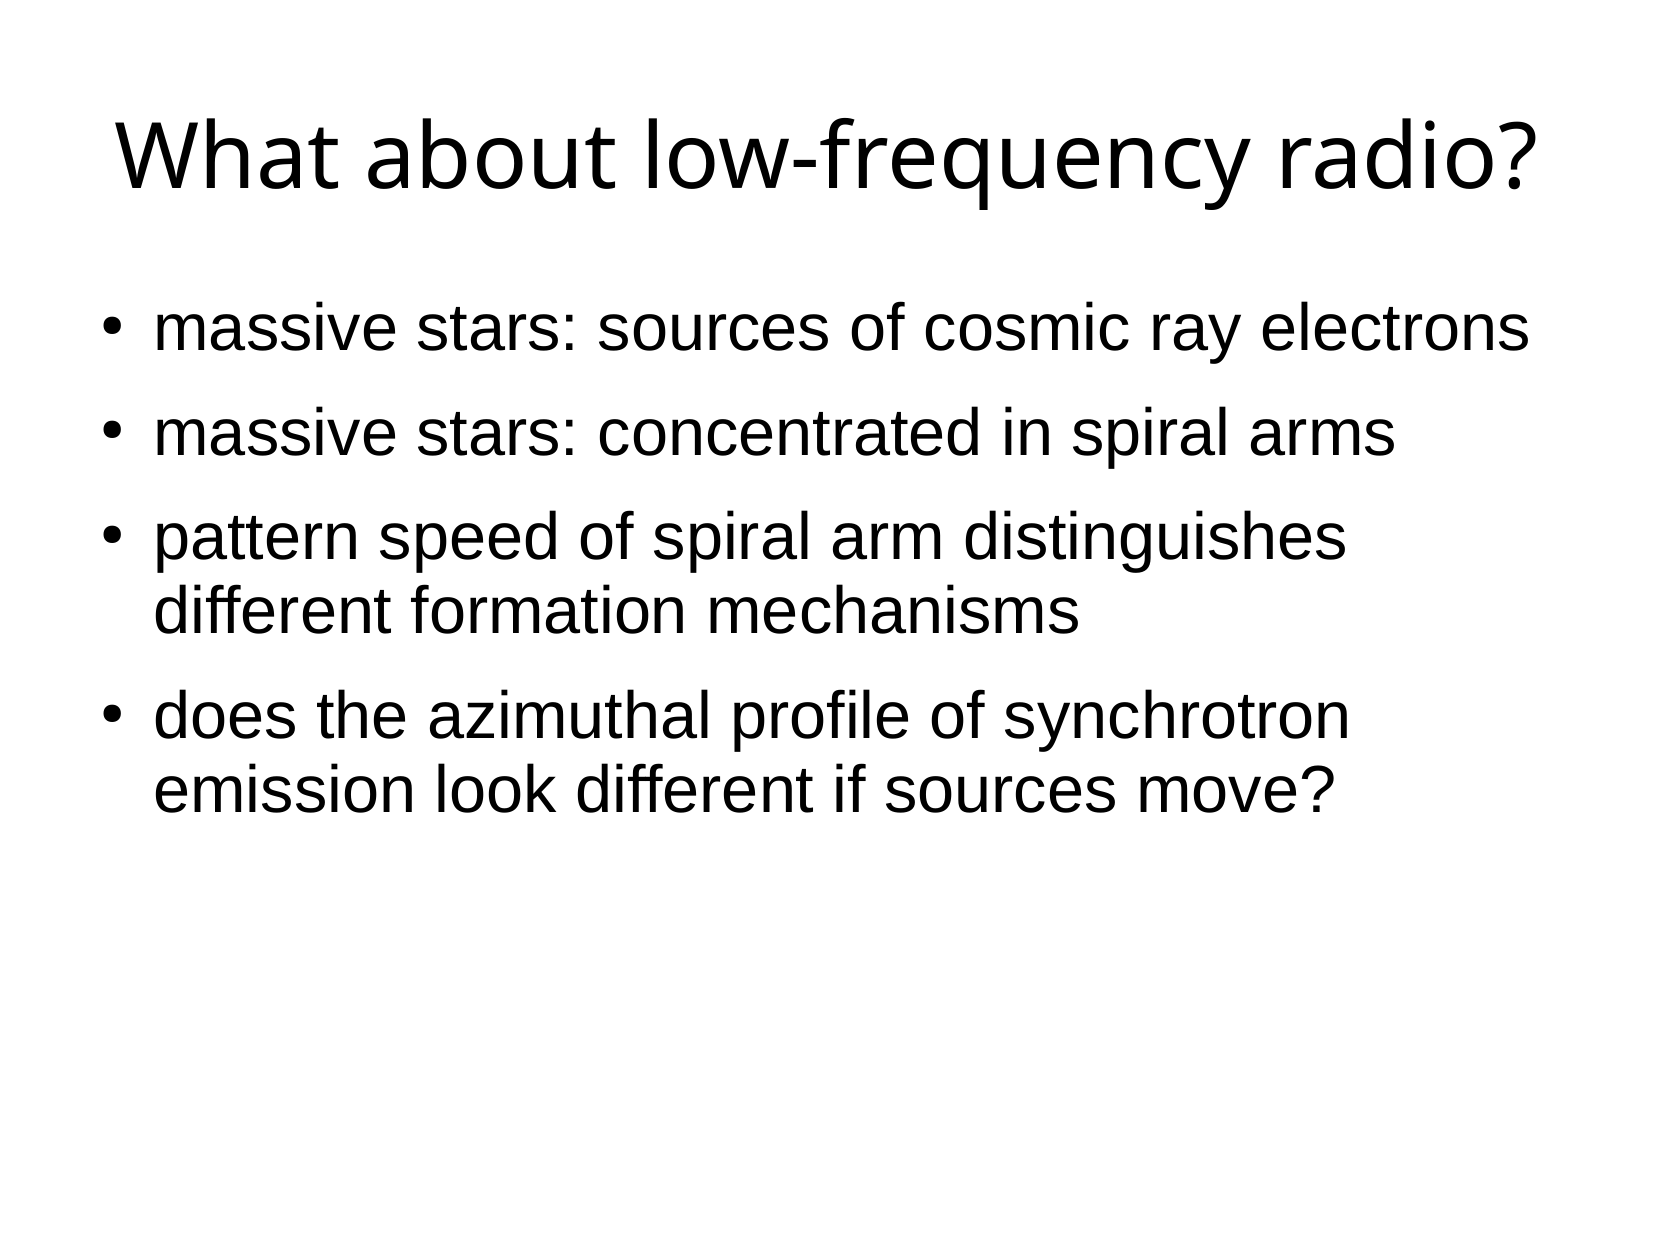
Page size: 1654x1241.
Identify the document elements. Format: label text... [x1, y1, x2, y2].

list massive stars: sources of cosmic ray electrons massive stars: concentrated in spiral arms pattern speed of spiral arm distinguishes different formation mechanisms does the azimuthal profile of synchrotron emission look different if sources move? [82, 290, 1571, 1010]
title What about low-frequency radio? [82, 49, 1571, 257]
